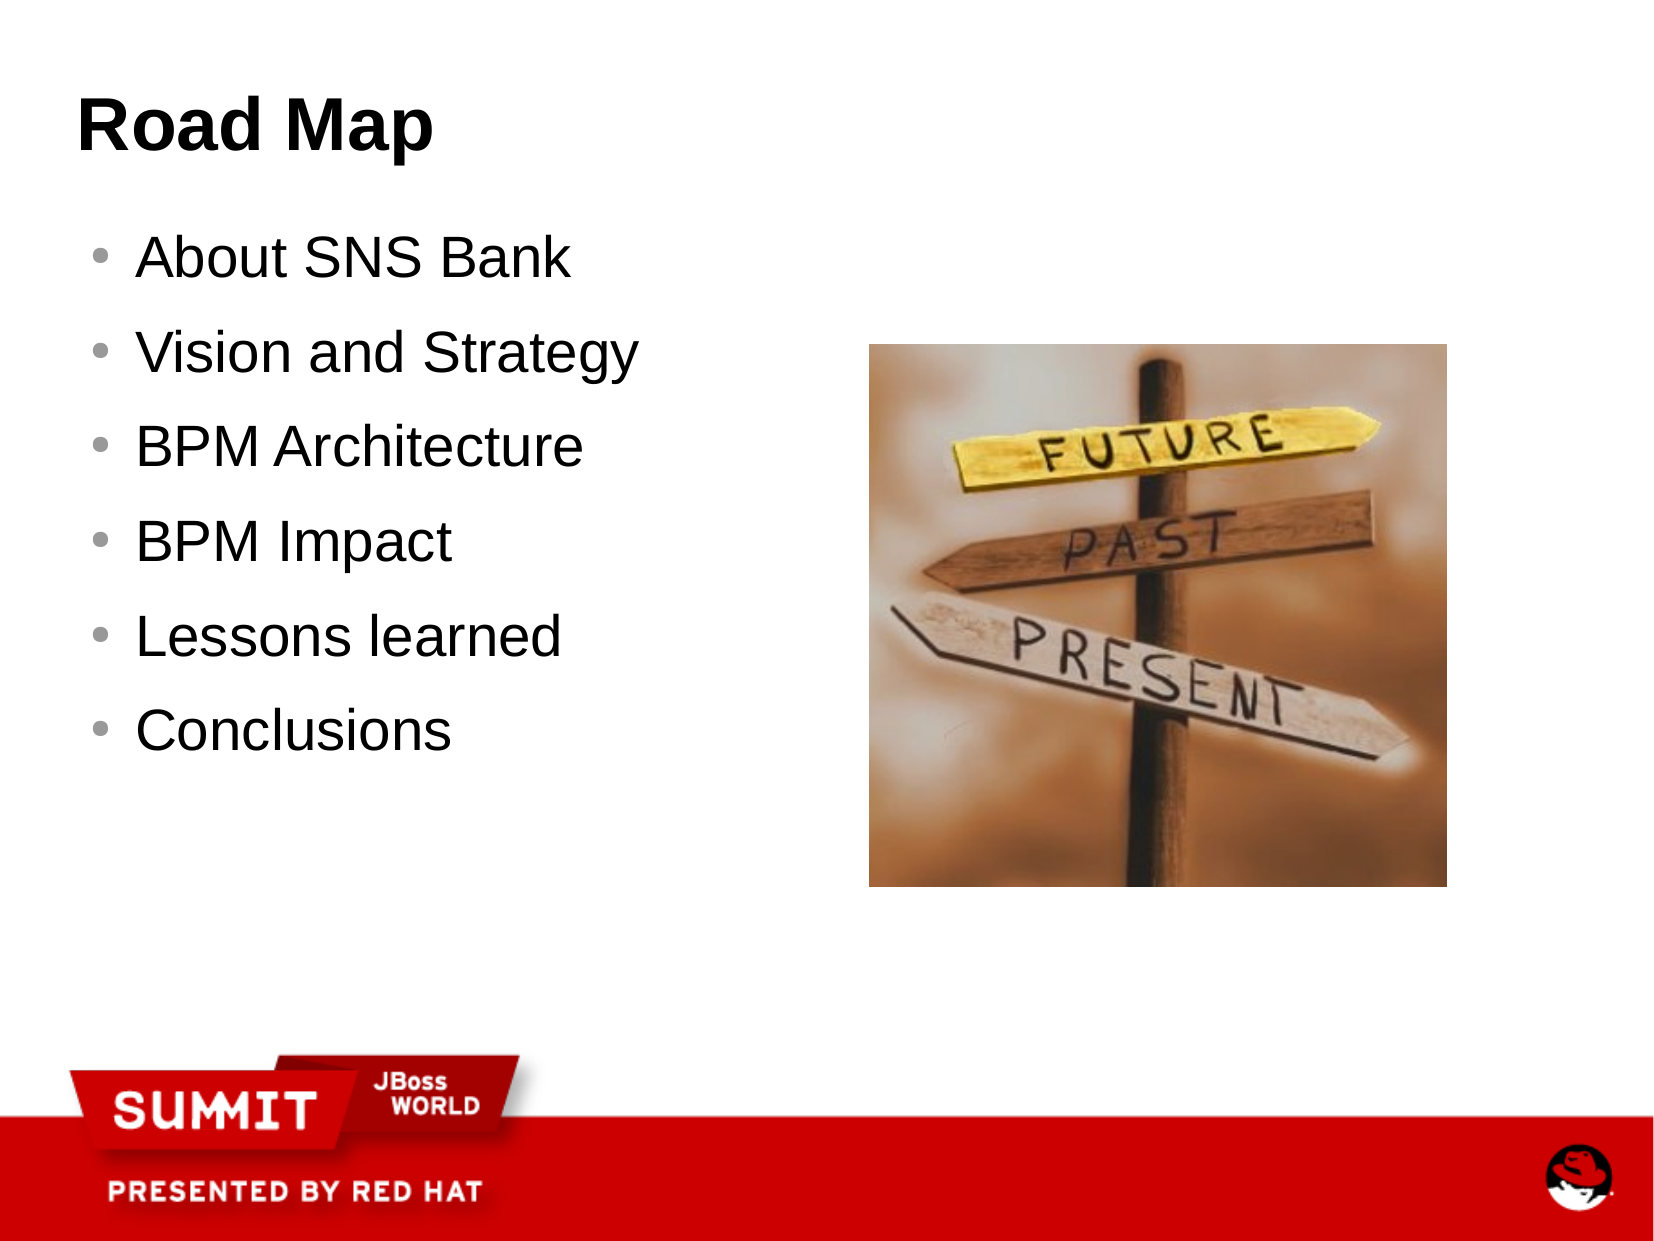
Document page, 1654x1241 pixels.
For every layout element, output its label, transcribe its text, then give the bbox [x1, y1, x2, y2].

picture [0, 1043, 1654, 1241]
title Road Map [76, 45, 1565, 204]
list About SNS Bank Vision and Strategy BPM Architecture BPM Impact Lessons learned Conclusions [75, 225, 1576, 826]
picture [869, 344, 1447, 888]
